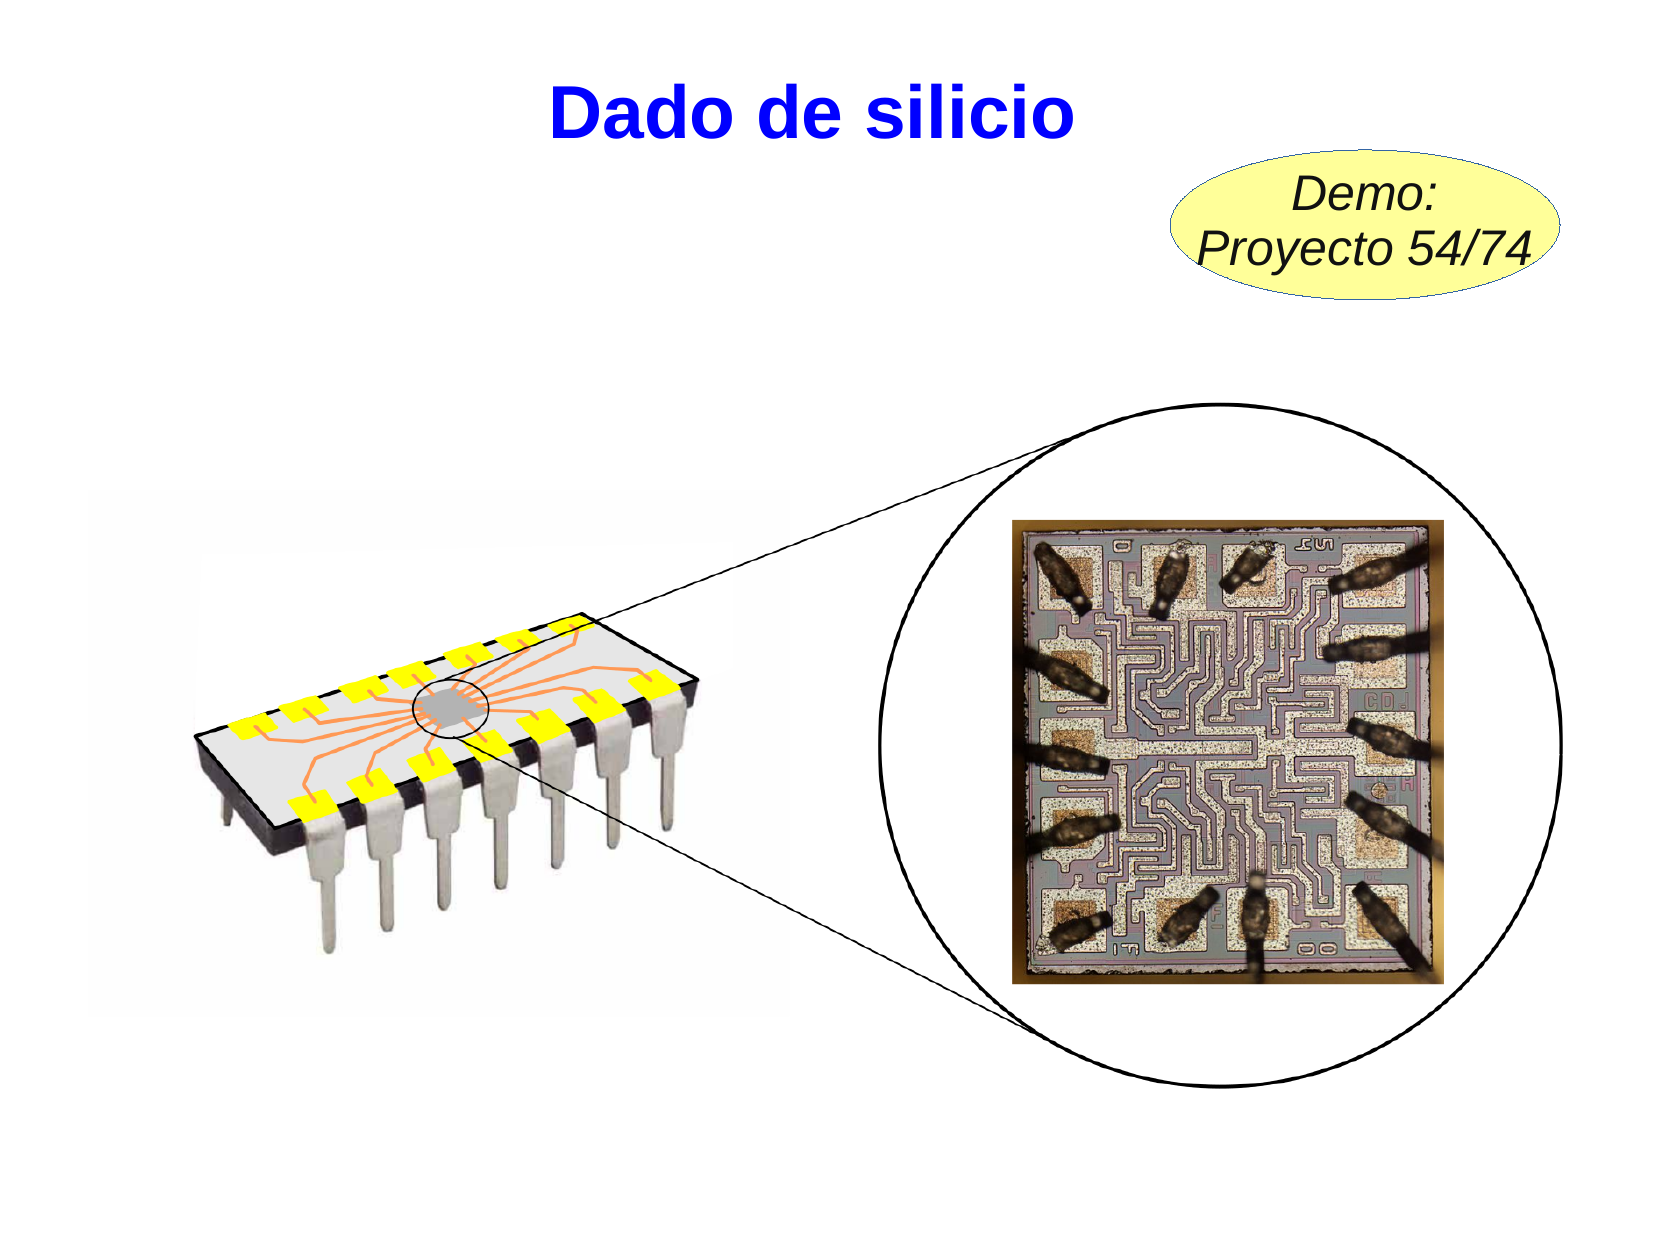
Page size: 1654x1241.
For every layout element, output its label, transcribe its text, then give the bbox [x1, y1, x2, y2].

picture [60, 374, 1591, 1119]
text_box [1170, 196, 1185, 254]
text_box Dado de silicio [64, 59, 1561, 166]
text_box Demo: Proyecto 54/74 [1185, 140, 1546, 300]
text_box [1546, 197, 1561, 253]
